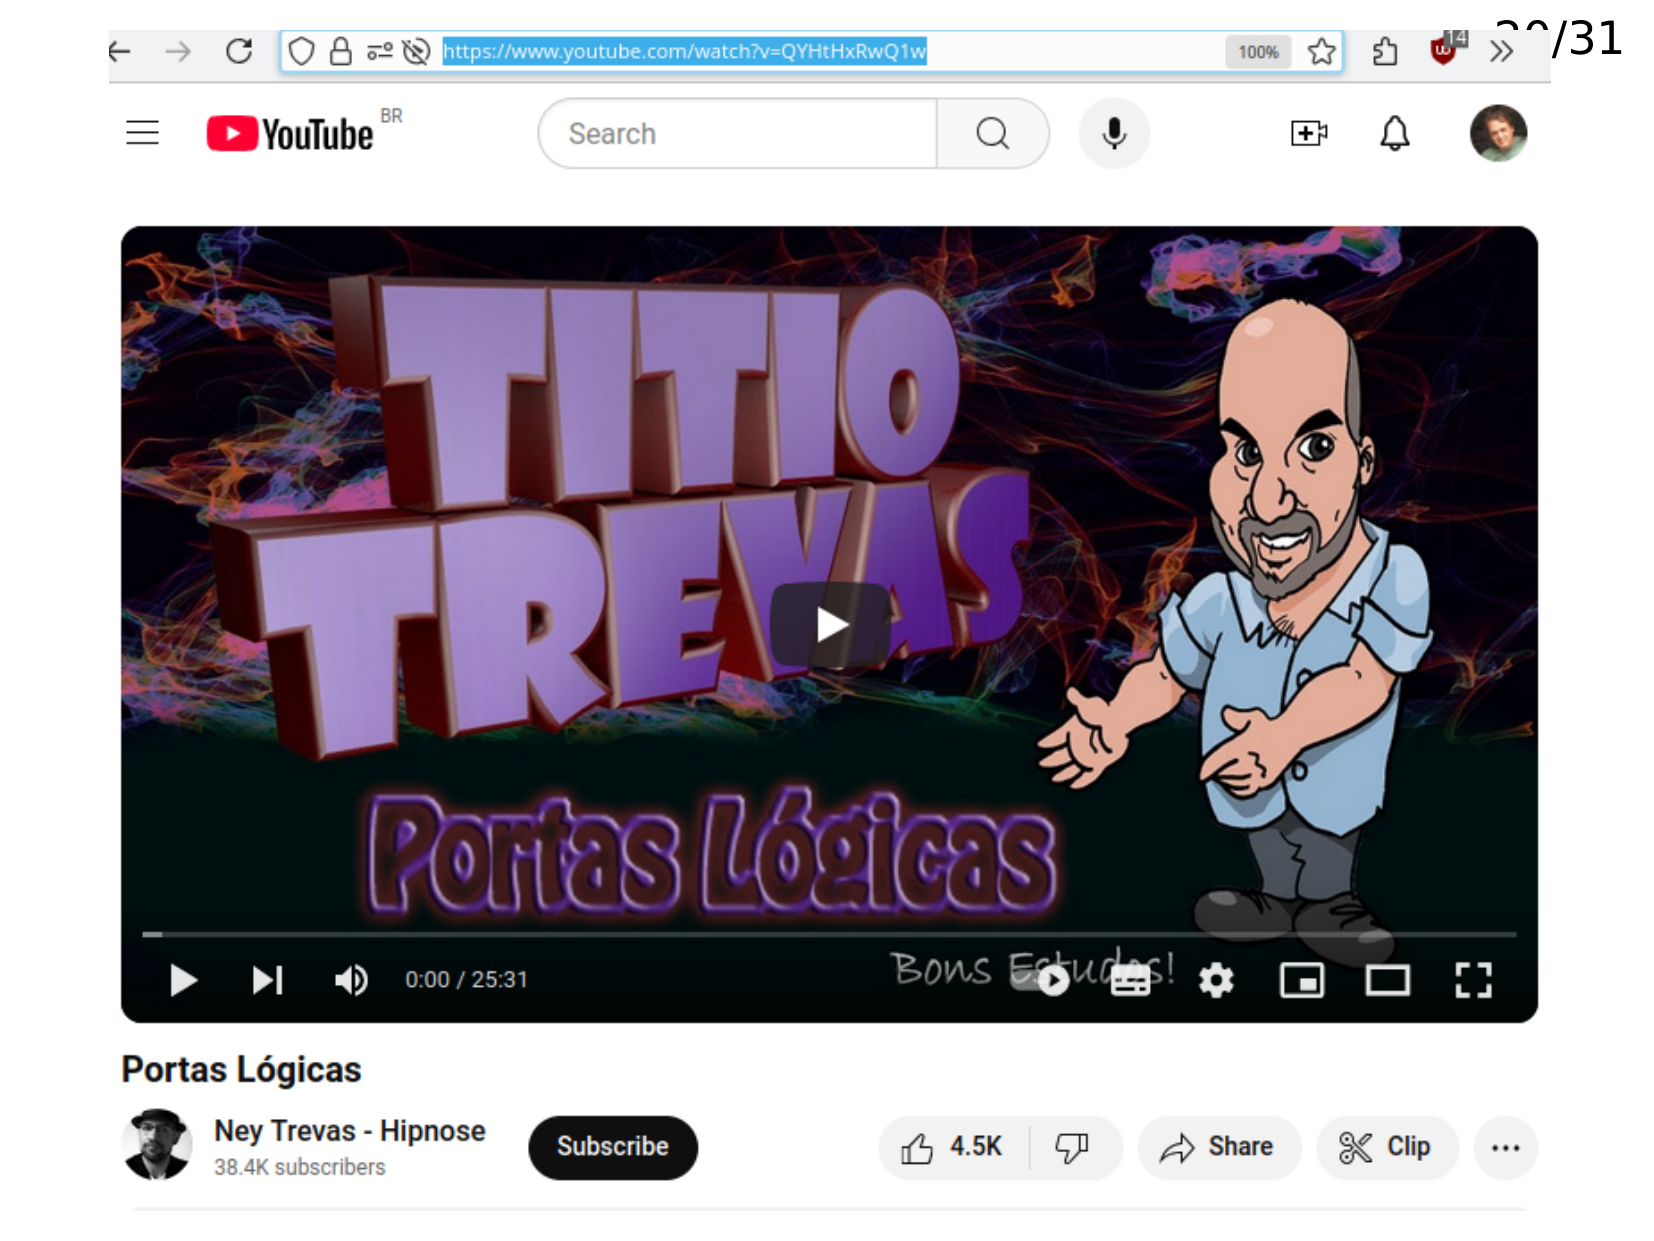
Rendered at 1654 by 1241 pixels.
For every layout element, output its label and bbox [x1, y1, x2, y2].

picture [109, 30, 1551, 1211]
